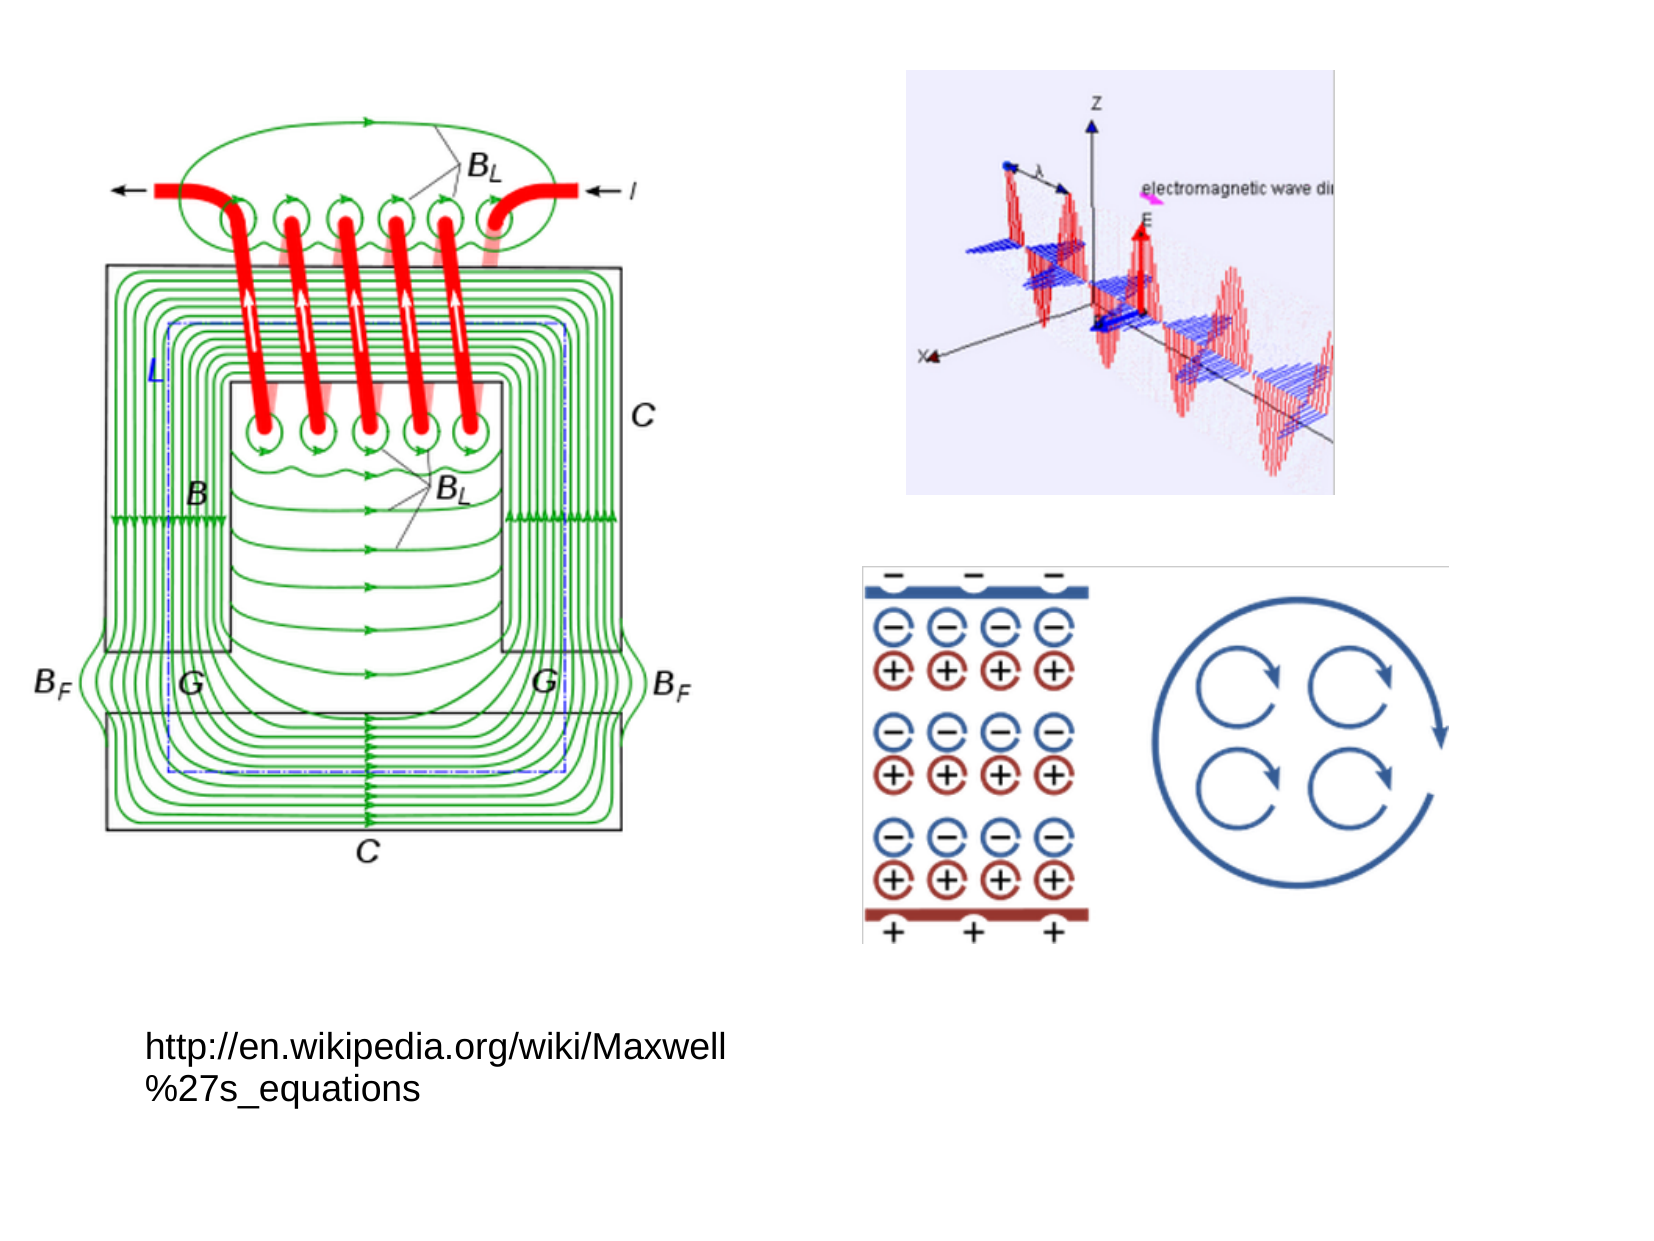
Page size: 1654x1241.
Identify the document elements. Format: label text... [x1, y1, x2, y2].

picture [906, 70, 1335, 495]
picture [21, 106, 709, 872]
text_box http://en.wikipedia.org/wiki/Maxwell%27s_equations [130, 1017, 1016, 1075]
picture [862, 566, 1449, 944]
